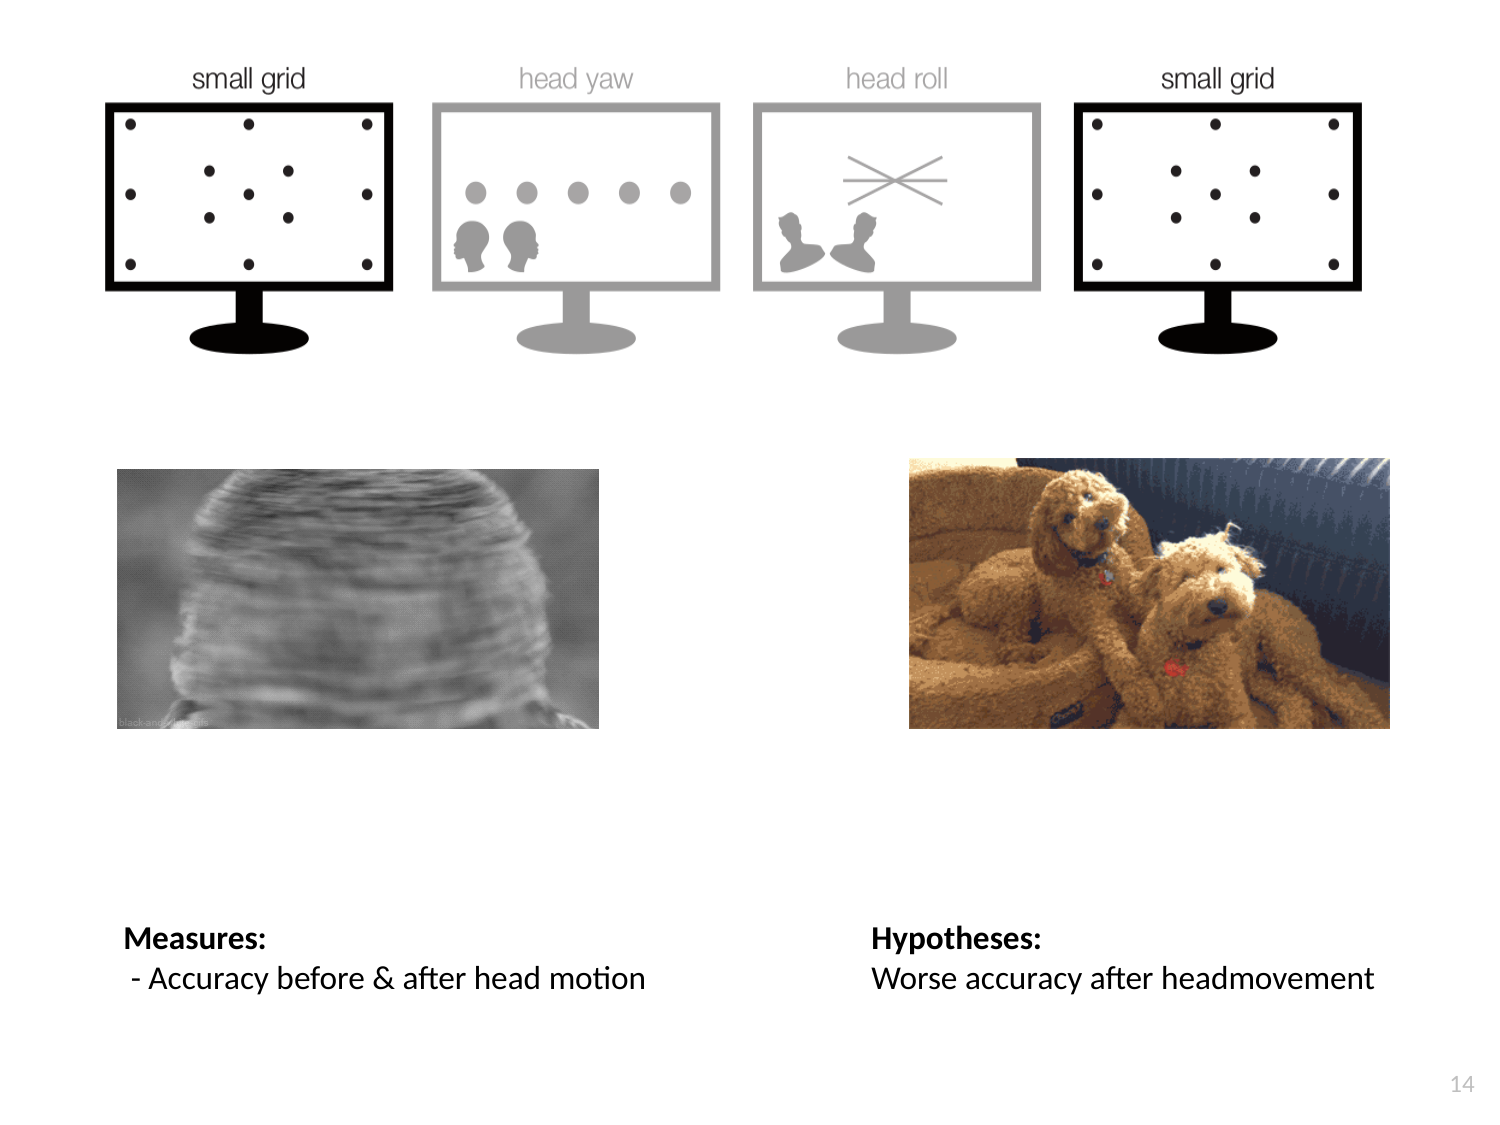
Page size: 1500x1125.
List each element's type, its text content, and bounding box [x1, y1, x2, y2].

text_box Measures: - Accuracy before & after head motion [108, 908, 662, 1004]
text_box Hypotheses: Worse accuracy after headmovement [856, 908, 1391, 1004]
picture [117, 469, 599, 729]
text_box [419, 0, 1044, 379]
picture [909, 458, 1390, 729]
picture [98, 44, 1381, 405]
